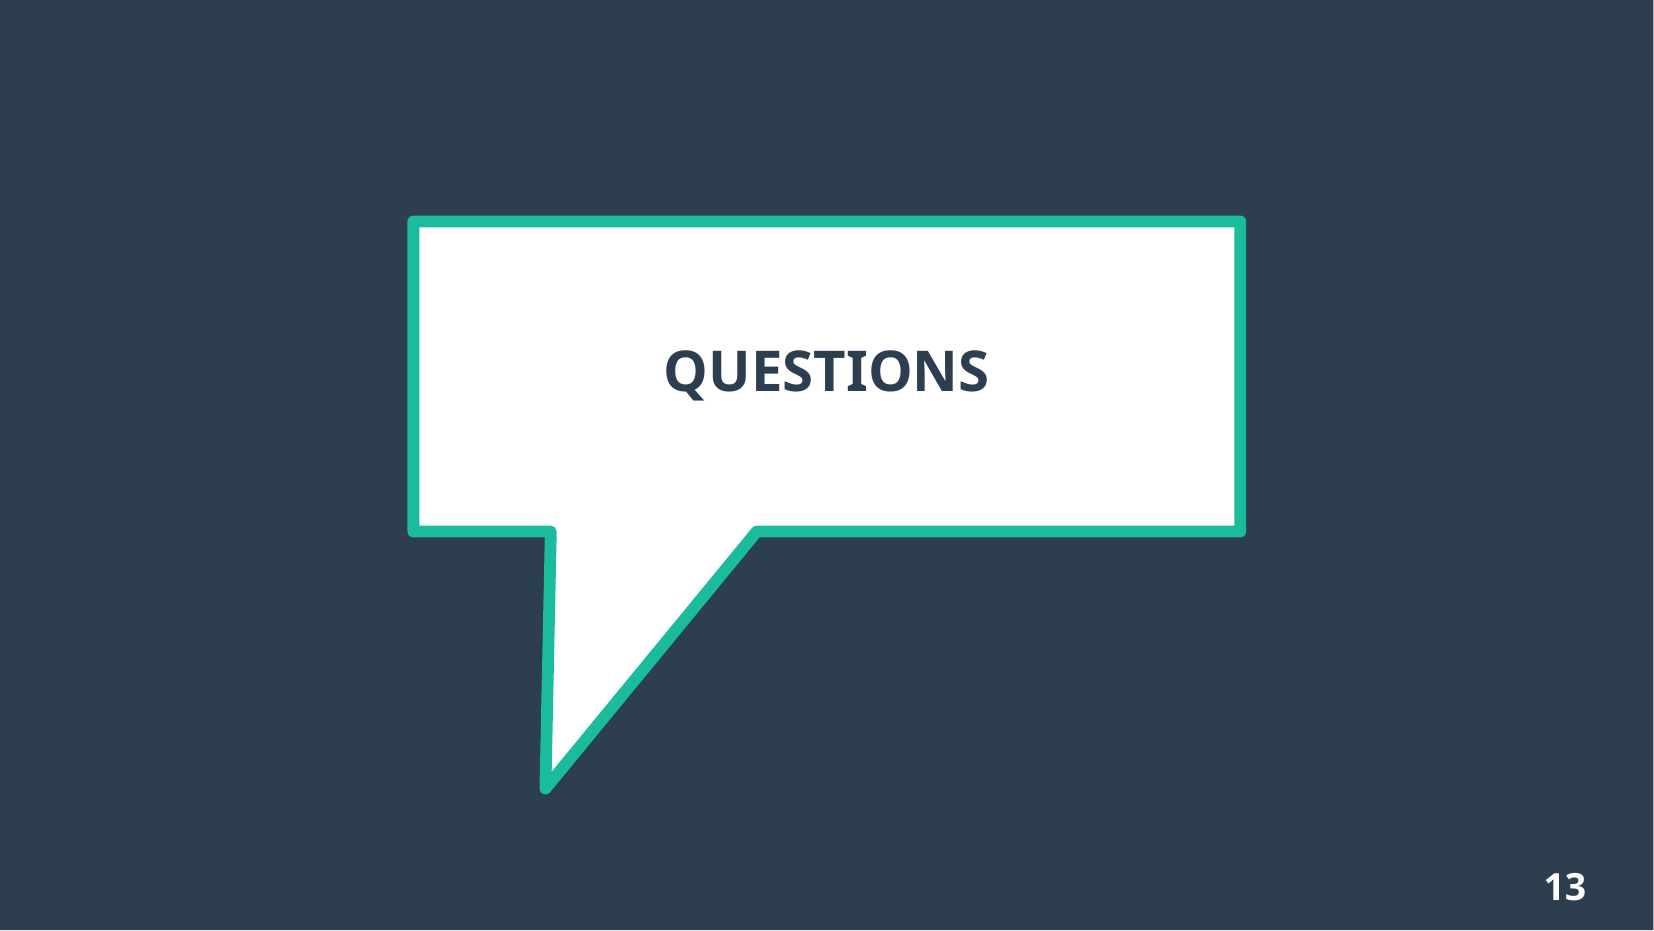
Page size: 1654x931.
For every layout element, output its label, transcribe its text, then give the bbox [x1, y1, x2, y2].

title QUESTIONS [442, 236, 1211, 502]
